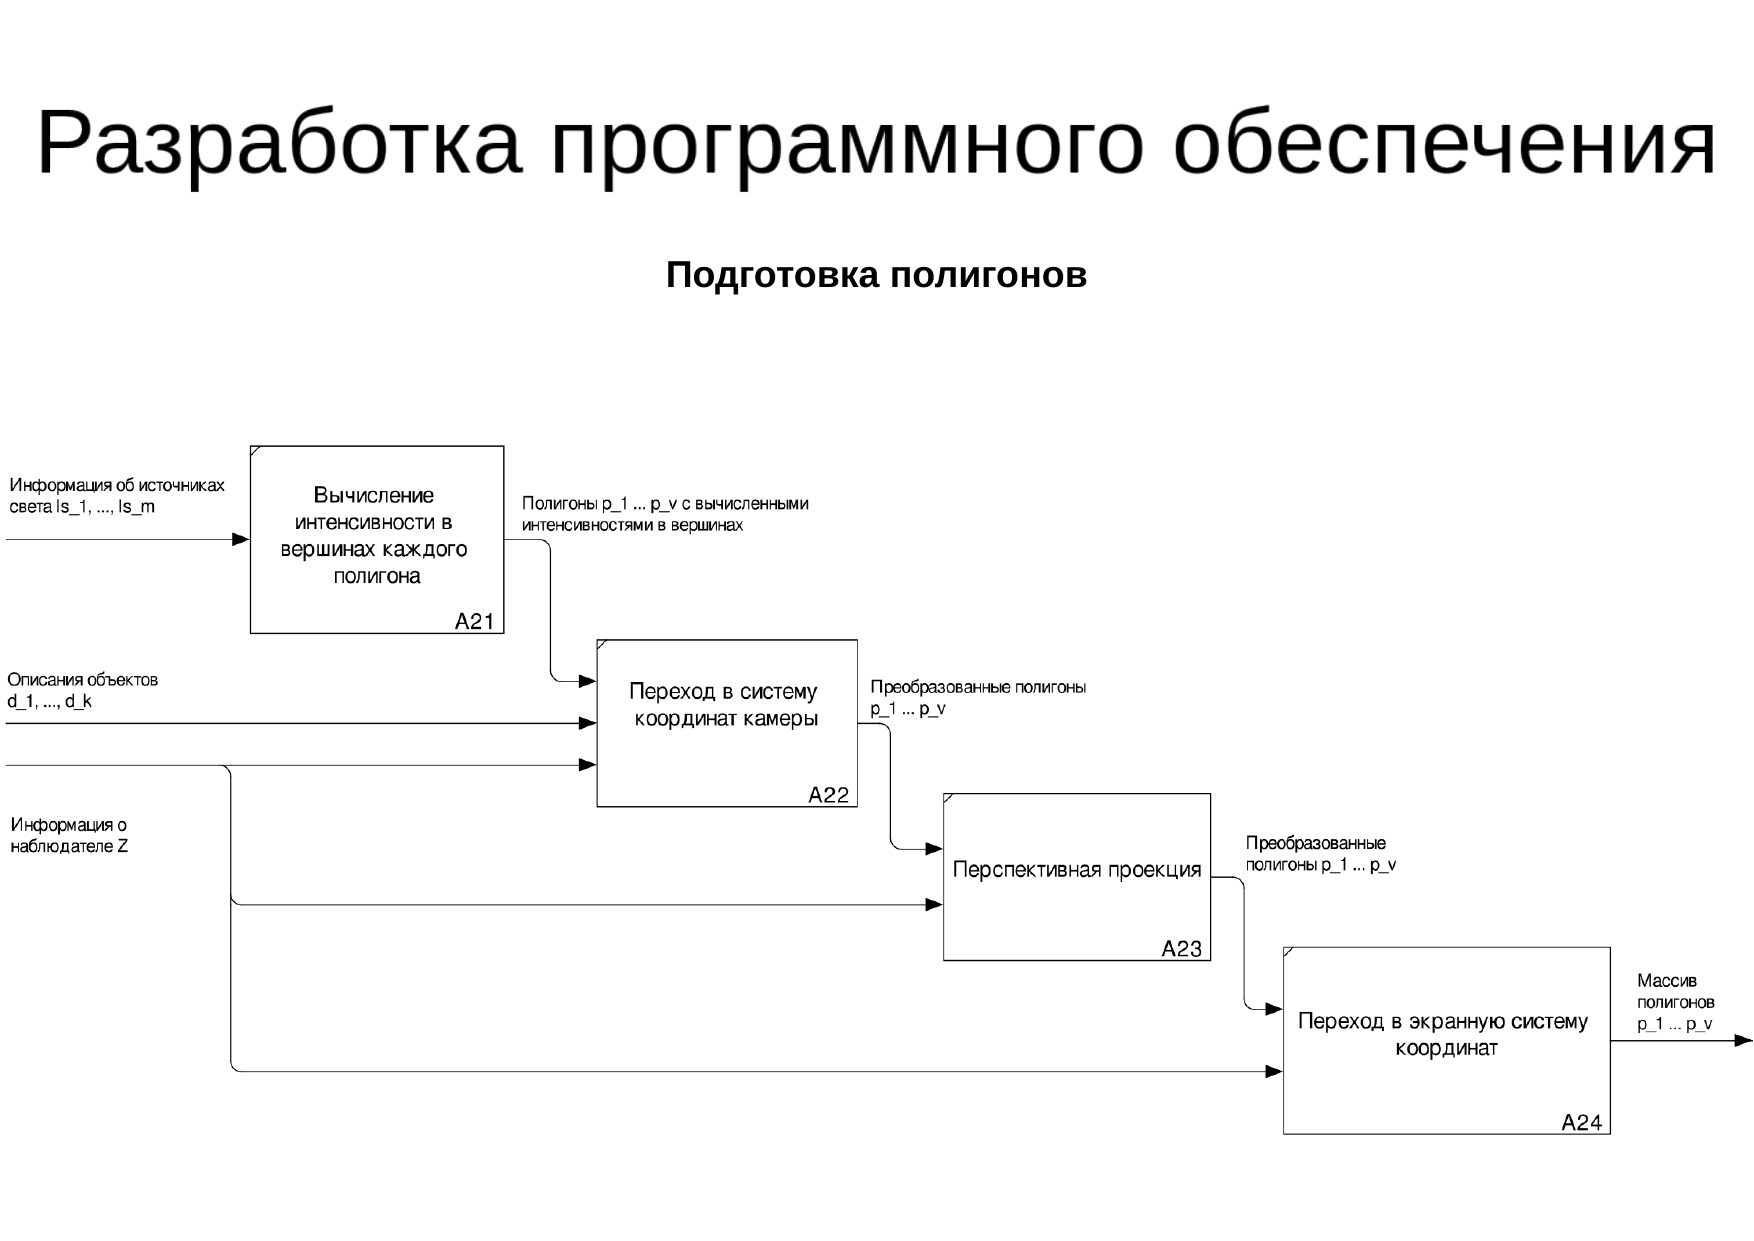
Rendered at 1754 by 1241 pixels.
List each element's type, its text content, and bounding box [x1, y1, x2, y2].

picture [0, 430, 1754, 1152]
text_box Подготовка полигонов [0, 254, 1754, 355]
picture [0, 29, 1754, 254]
